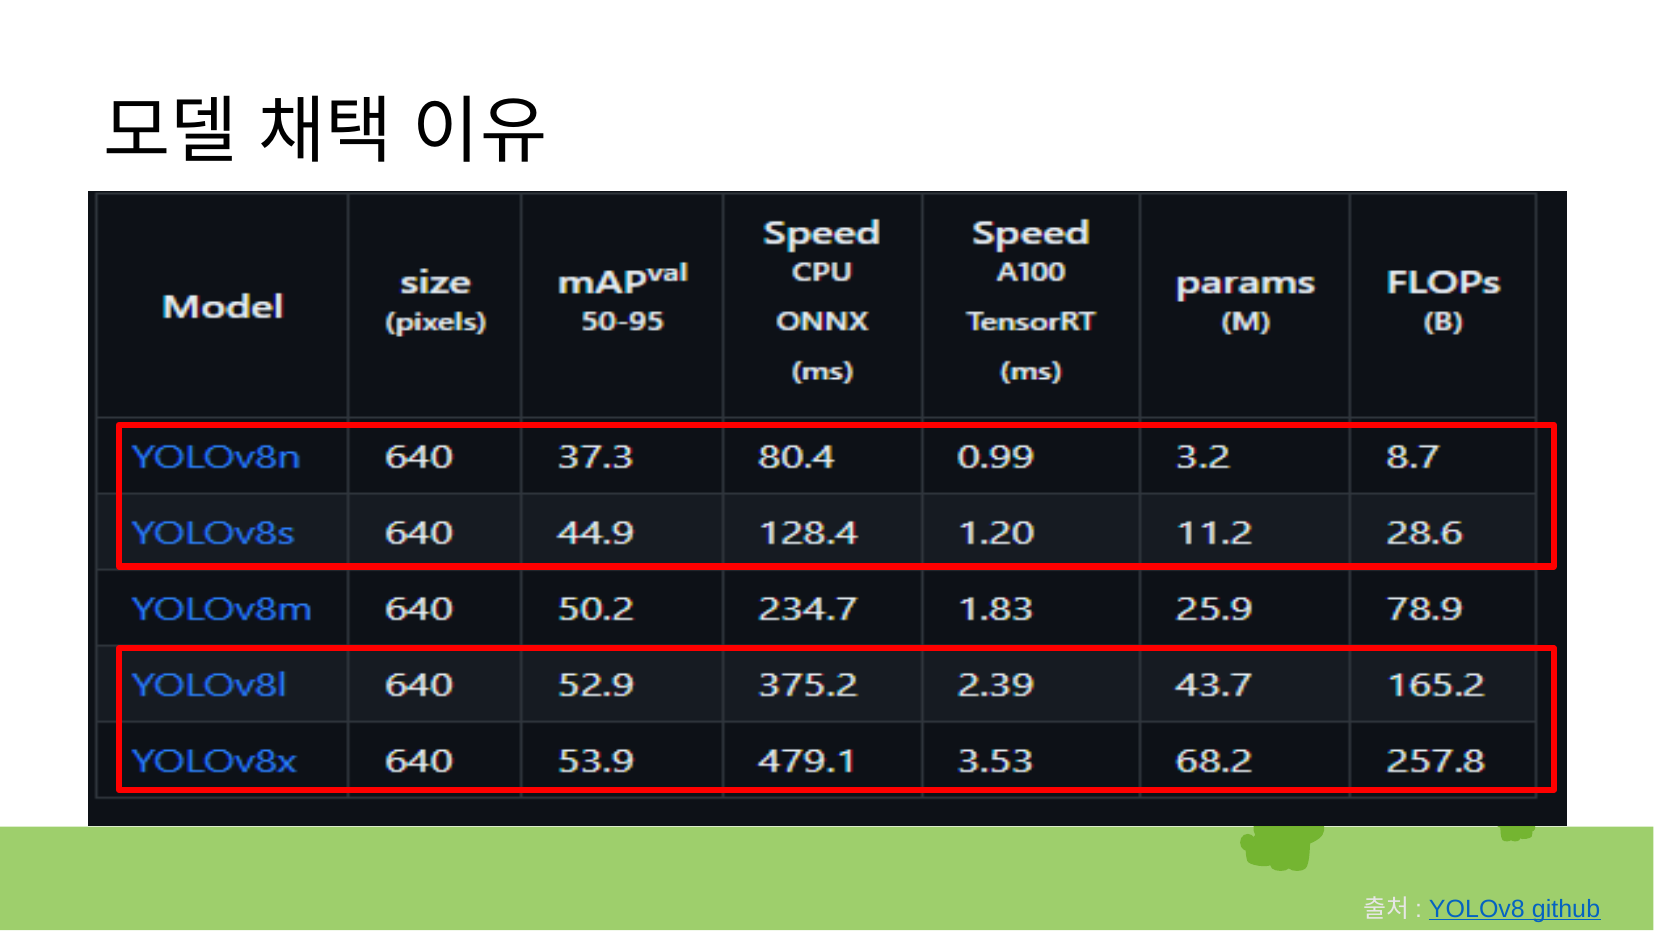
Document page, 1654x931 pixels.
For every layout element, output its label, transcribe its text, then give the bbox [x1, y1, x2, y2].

text_box 모델 채택 이유 [88, 42, 661, 187]
picture [88, 191, 1567, 826]
text_box 출처: YOLOv8 github [1348, 885, 1631, 930]
